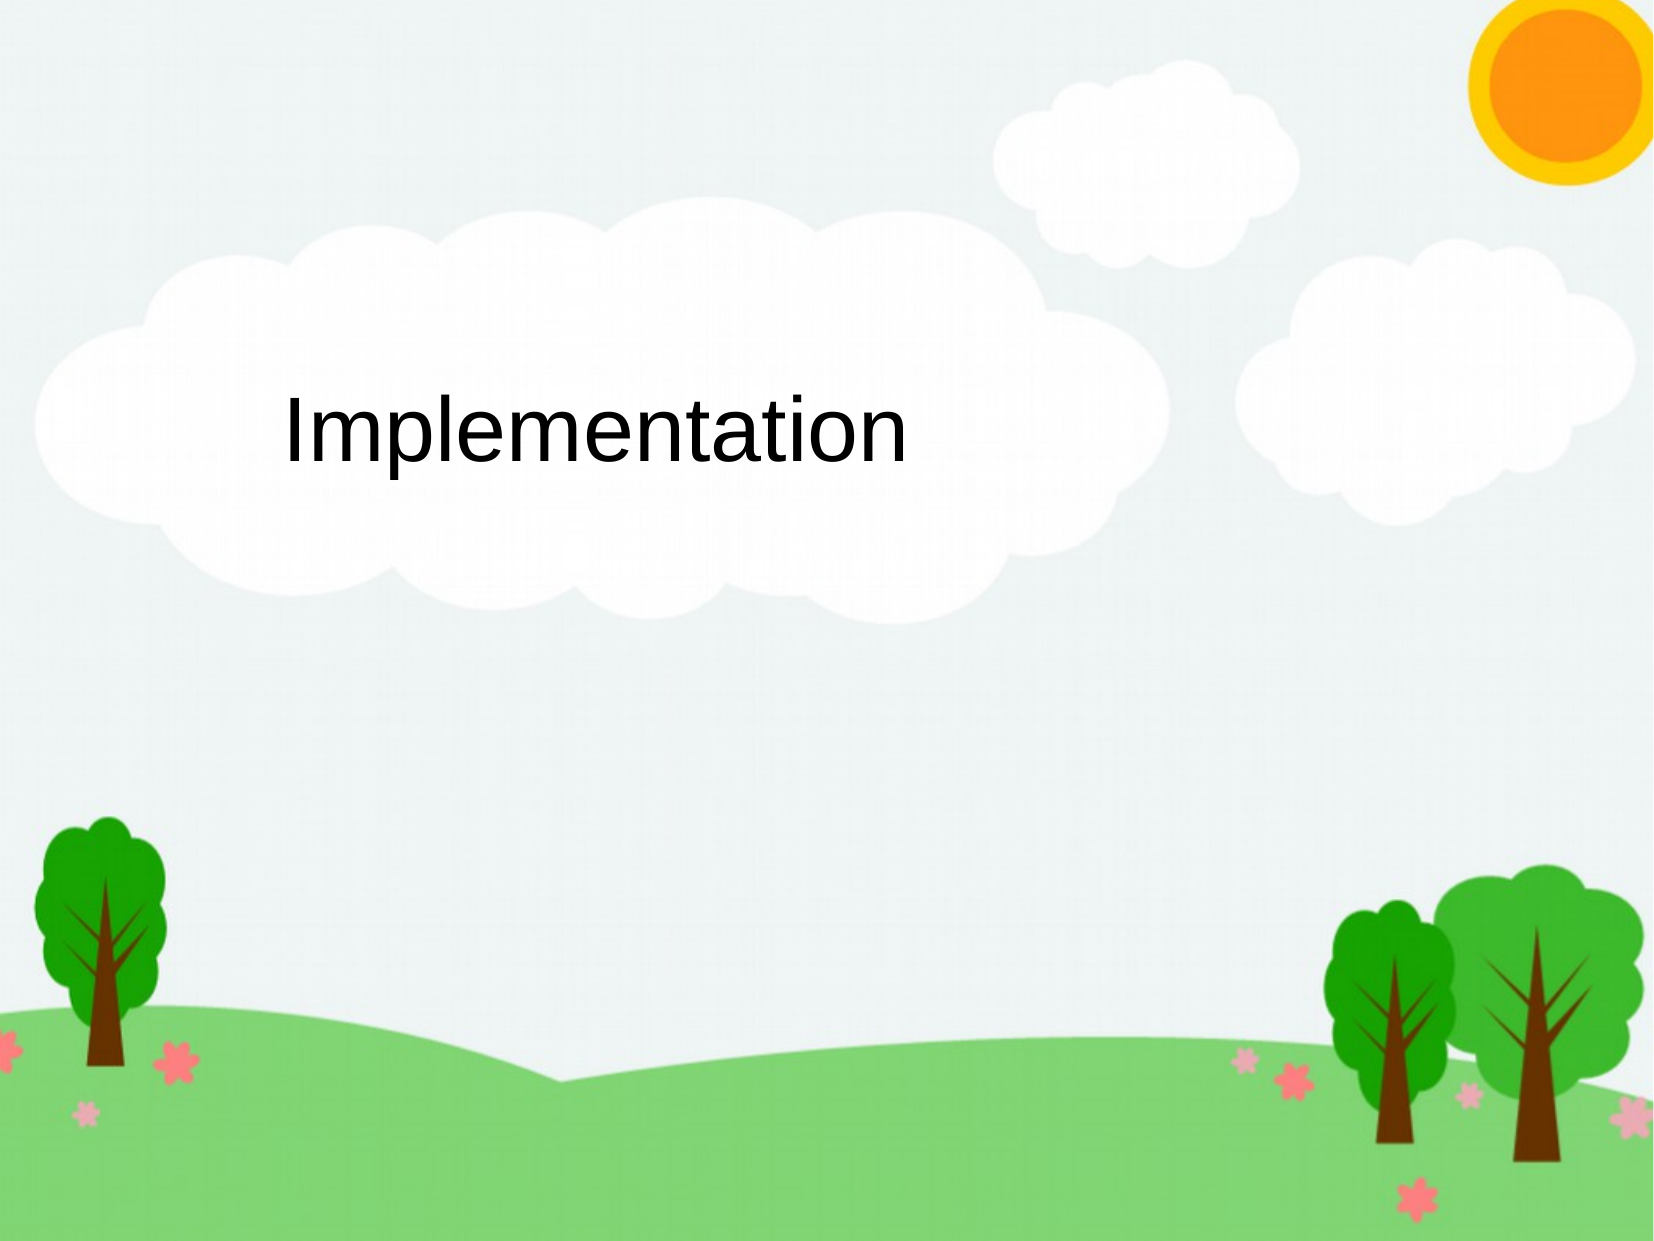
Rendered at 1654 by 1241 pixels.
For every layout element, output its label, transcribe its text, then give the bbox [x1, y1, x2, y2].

picture [0, 0, 1654, 1241]
title Implementation [23, 283, 1170, 577]
